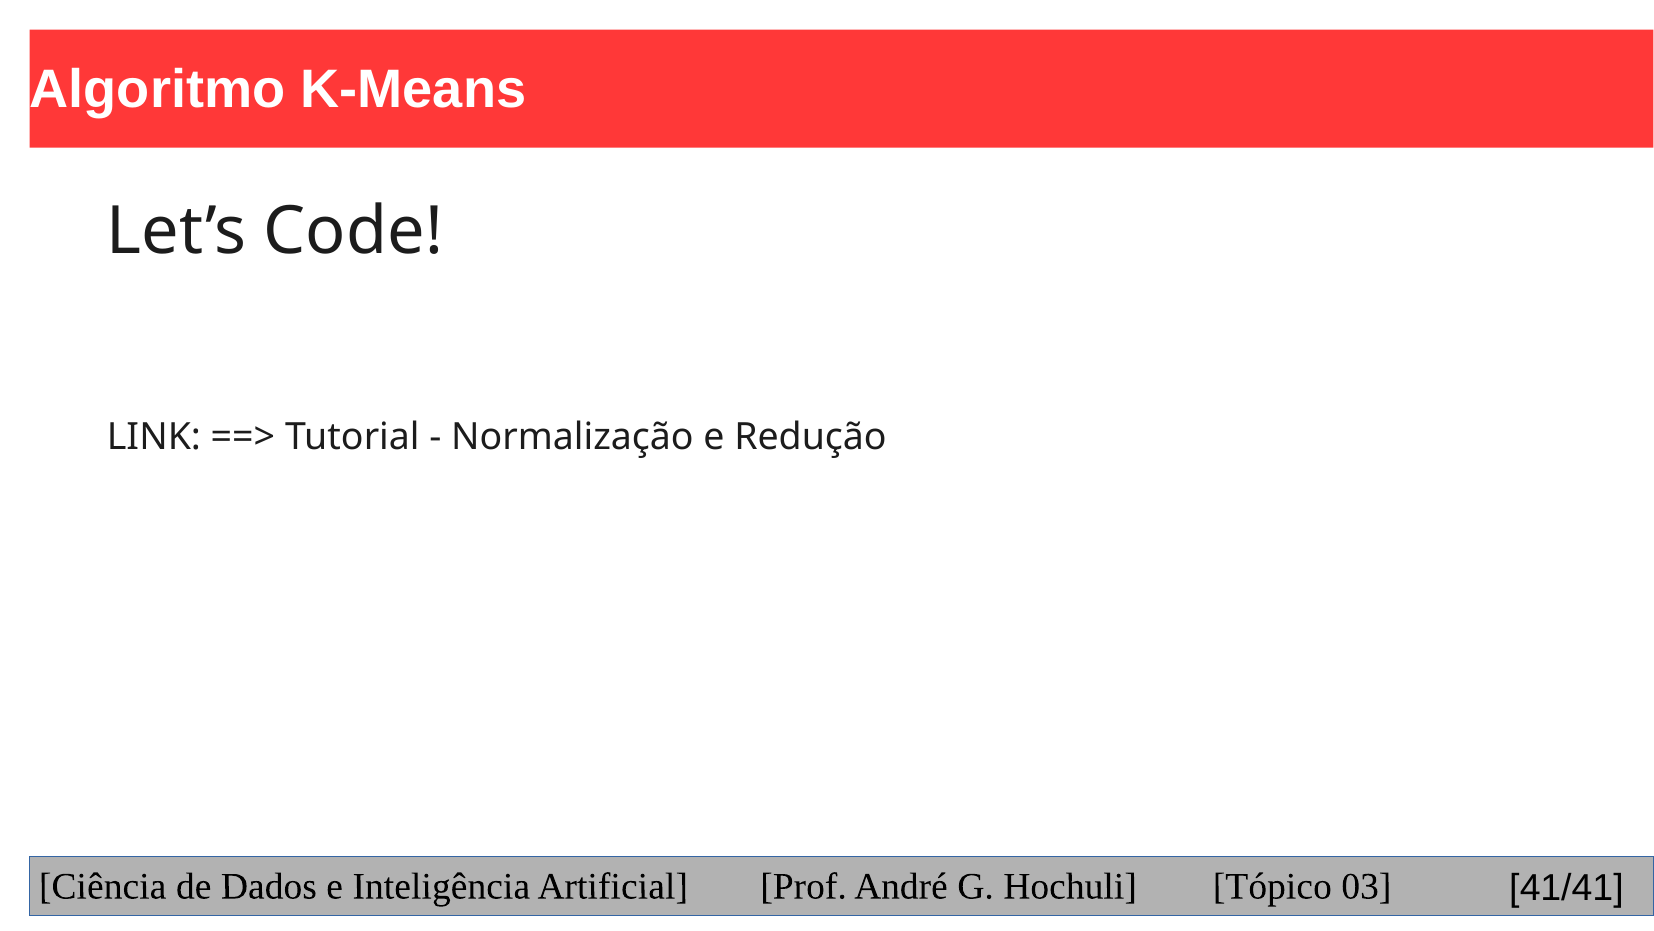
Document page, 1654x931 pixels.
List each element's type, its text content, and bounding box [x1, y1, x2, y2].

text_box Let’s Code! LINK: ==> Tutorial - Normalização e Redução [56, 89, 1595, 931]
title Algoritmo K-Means [29, 29, 1654, 148]
